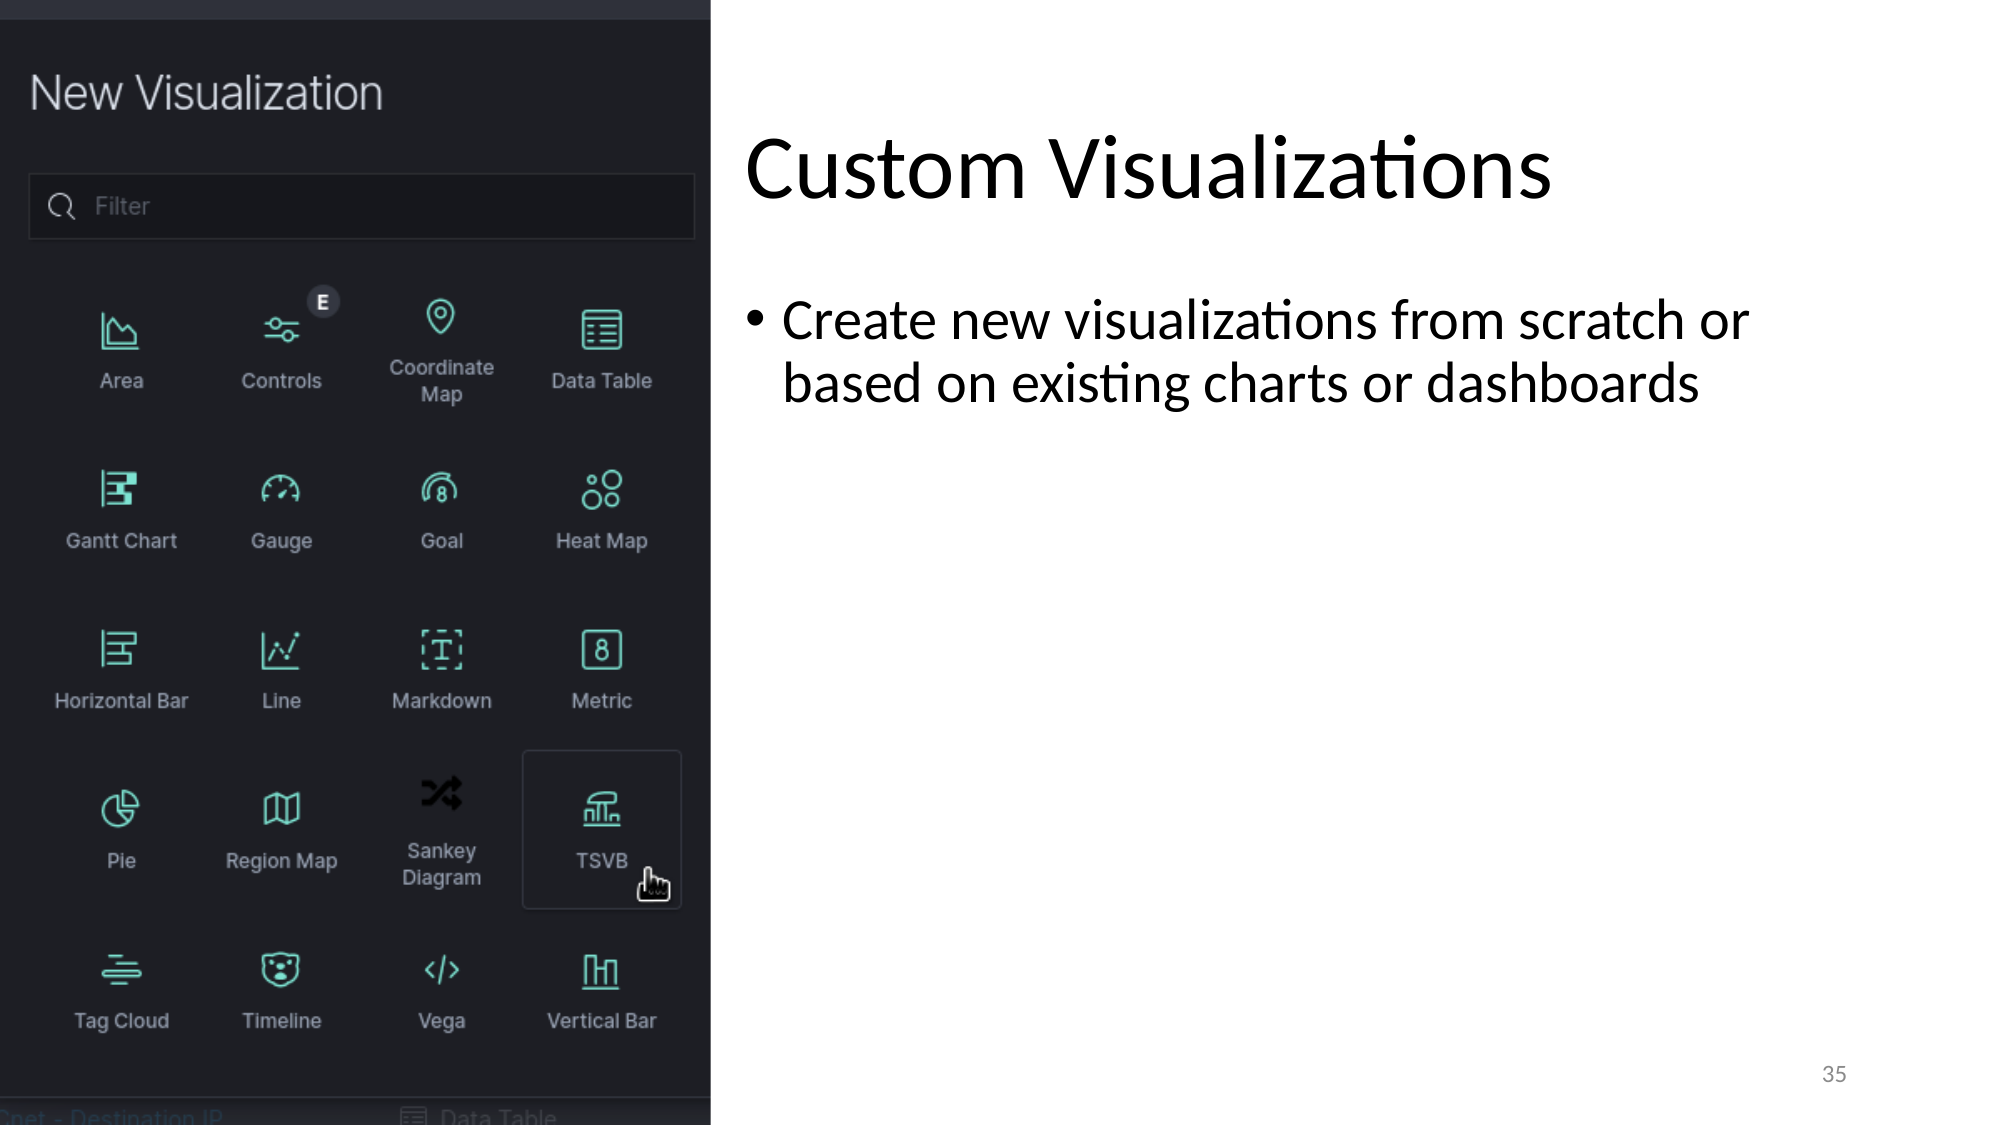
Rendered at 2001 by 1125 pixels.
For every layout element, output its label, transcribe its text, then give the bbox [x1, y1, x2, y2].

list Create new visualizations from scratch or based on existing charts or dashboards [730, 281, 1863, 996]
title Custom Visualizations [730, 59, 1968, 278]
slide_number <number> [1412, 1042, 1863, 1103]
picture [0, 0, 711, 1125]
